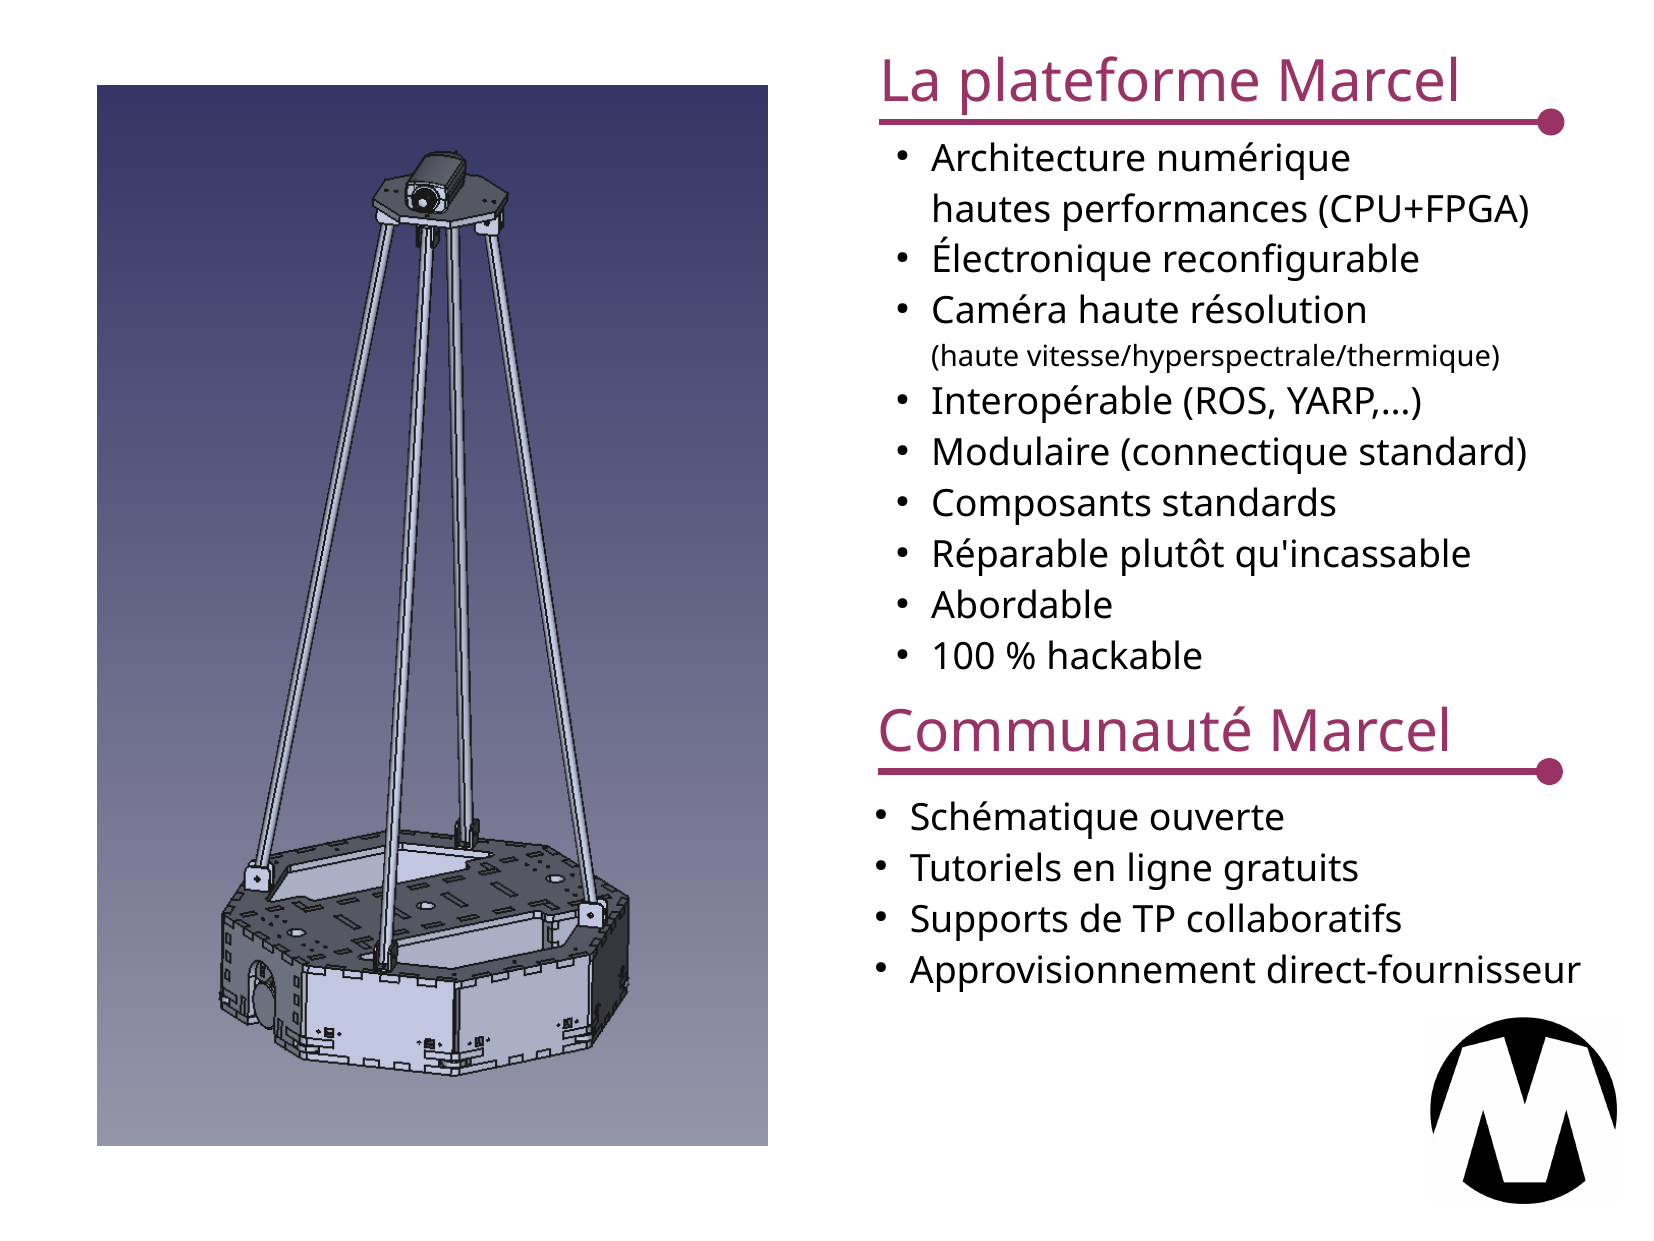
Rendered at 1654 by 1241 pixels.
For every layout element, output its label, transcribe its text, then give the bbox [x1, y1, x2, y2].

title La plateforme Marcel [879, 0, 1529, 119]
title Communauté Marcel [877, 650, 1528, 768]
picture [1429, 1070, 1618, 1205]
title Communauté Marcel [877, 769, 1528, 782]
text_box Architecture numérique hautes performances (CPU+FPGA) Électronique reconfigurable Caméra haute résolution (haute vitesse/hyperspectrale/thermique) Interopérable (ROS, YARP,…) Modulaire (connectique standard) Composants standards Réparable plutôt qu'incassable Abordable 100 % hackable [880, 123, 1654, 671]
text_box Schématique ouverte Tutoriels en ligne gratuits Supports de TP collaboratifs Approvisionnement direct-fournisseur [859, 782, 1654, 1070]
picture [97, 85, 768, 1146]
